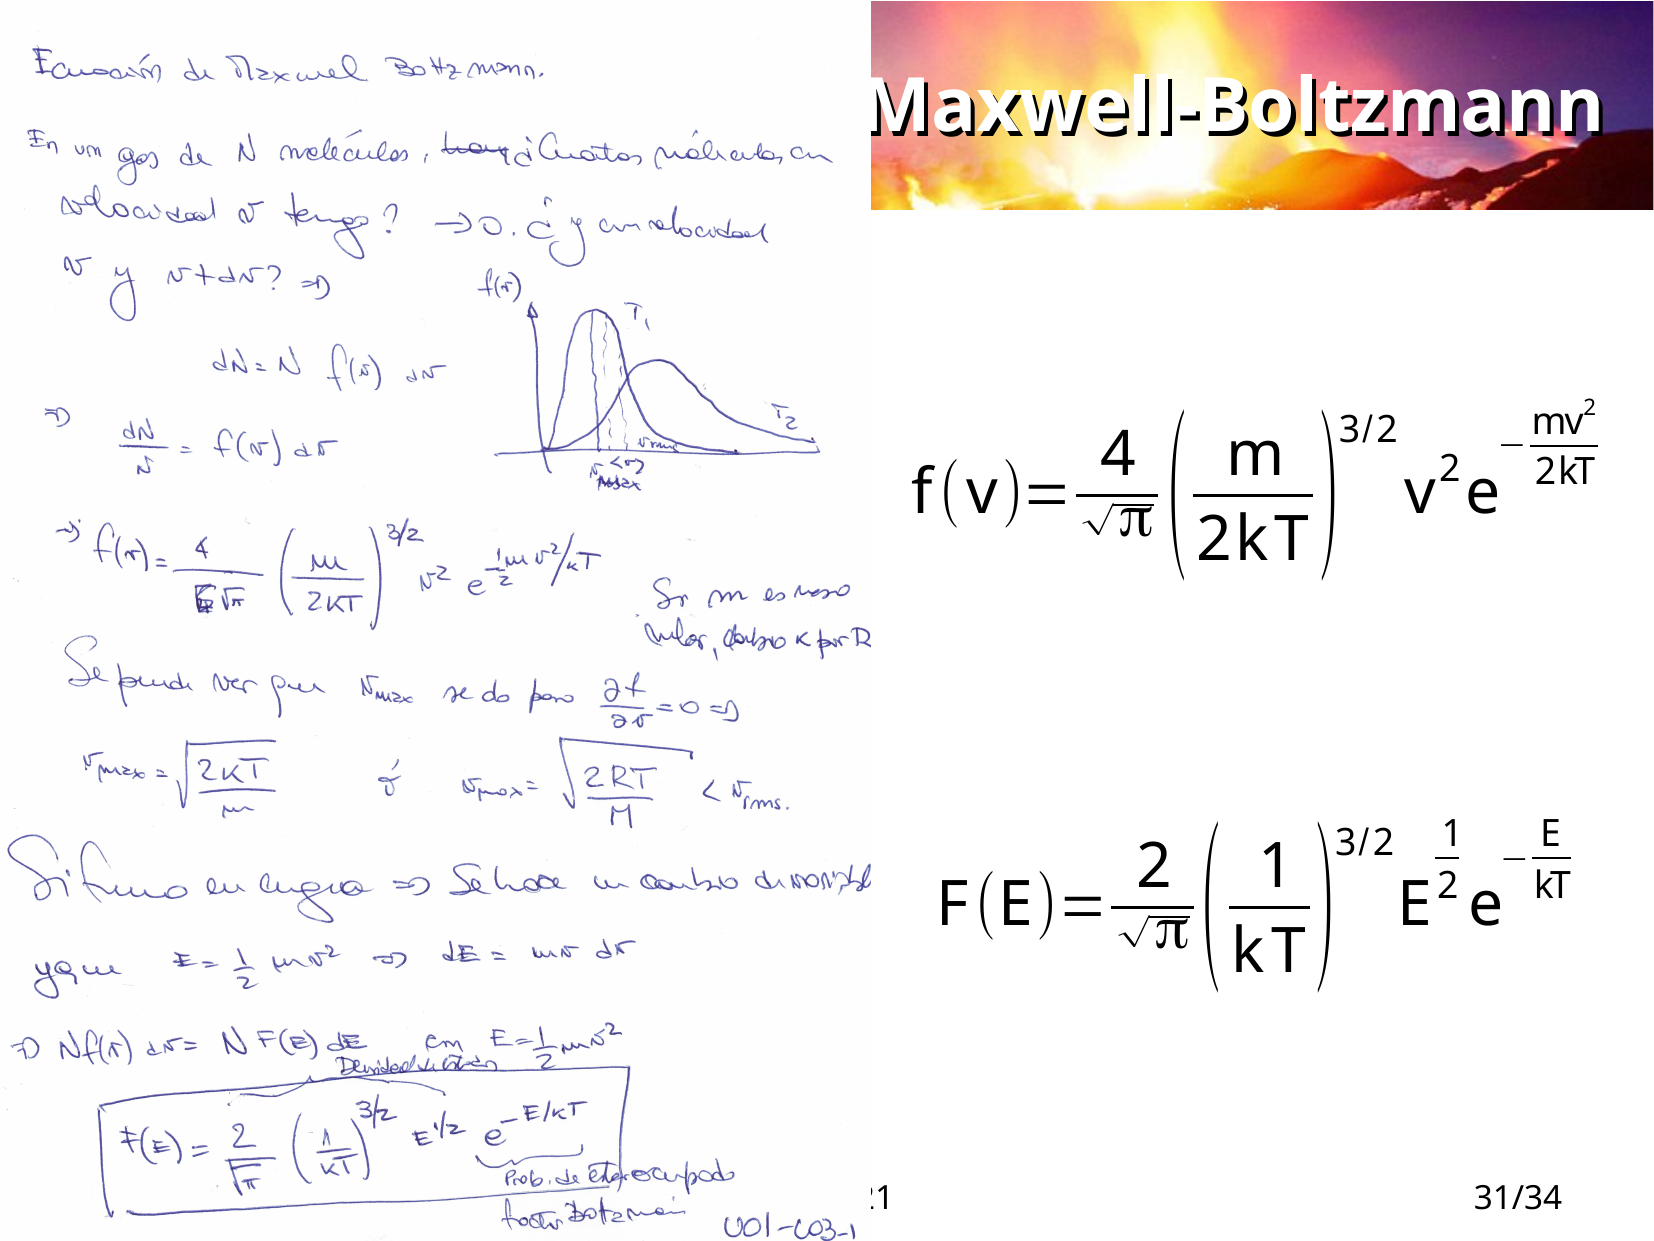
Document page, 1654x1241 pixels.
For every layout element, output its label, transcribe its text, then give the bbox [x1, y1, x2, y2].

chart [903, 393, 1606, 586]
chart [930, 810, 1579, 998]
title Maxwell-Boltzmann [871, 15, 1606, 191]
picture [0, 0, 1654, 1241]
